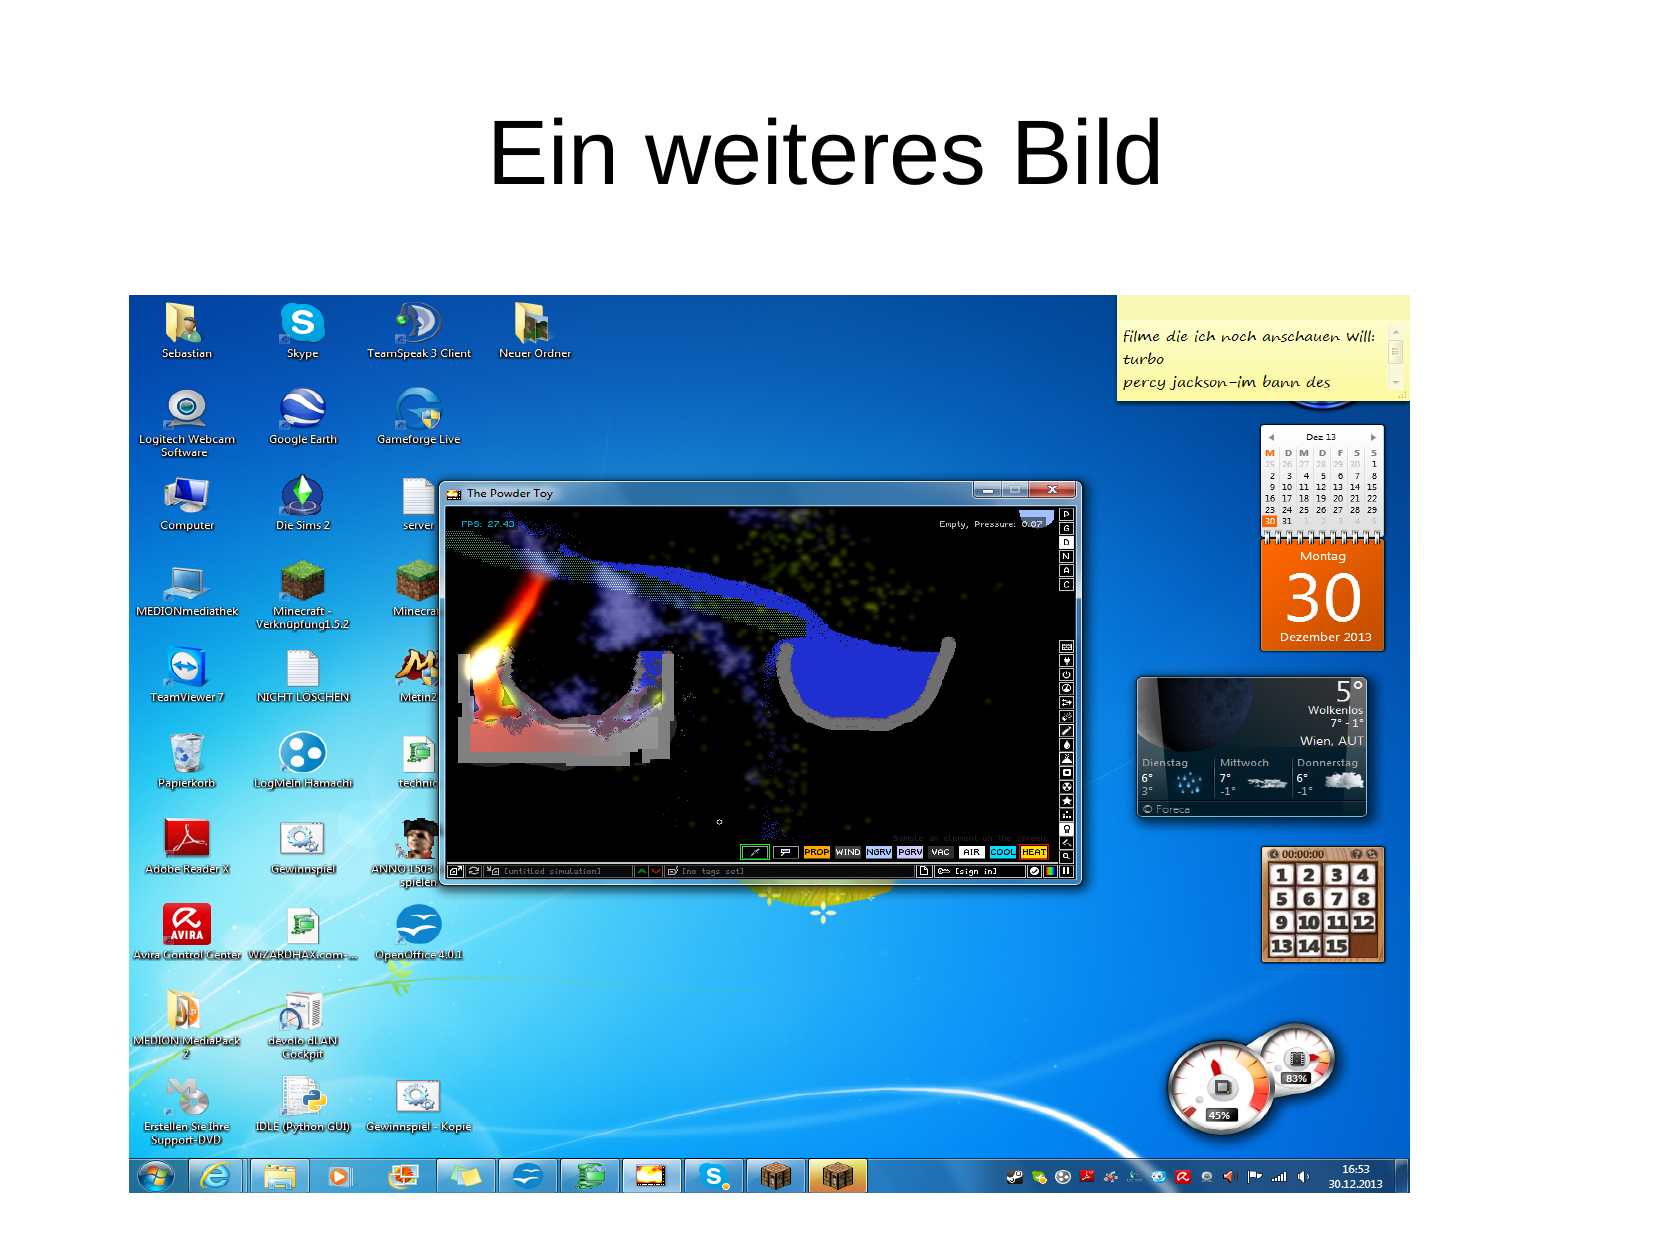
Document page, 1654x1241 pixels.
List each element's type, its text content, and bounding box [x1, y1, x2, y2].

title Ein weiteres Bild [82, 49, 1571, 257]
picture [129, 295, 1410, 1193]
